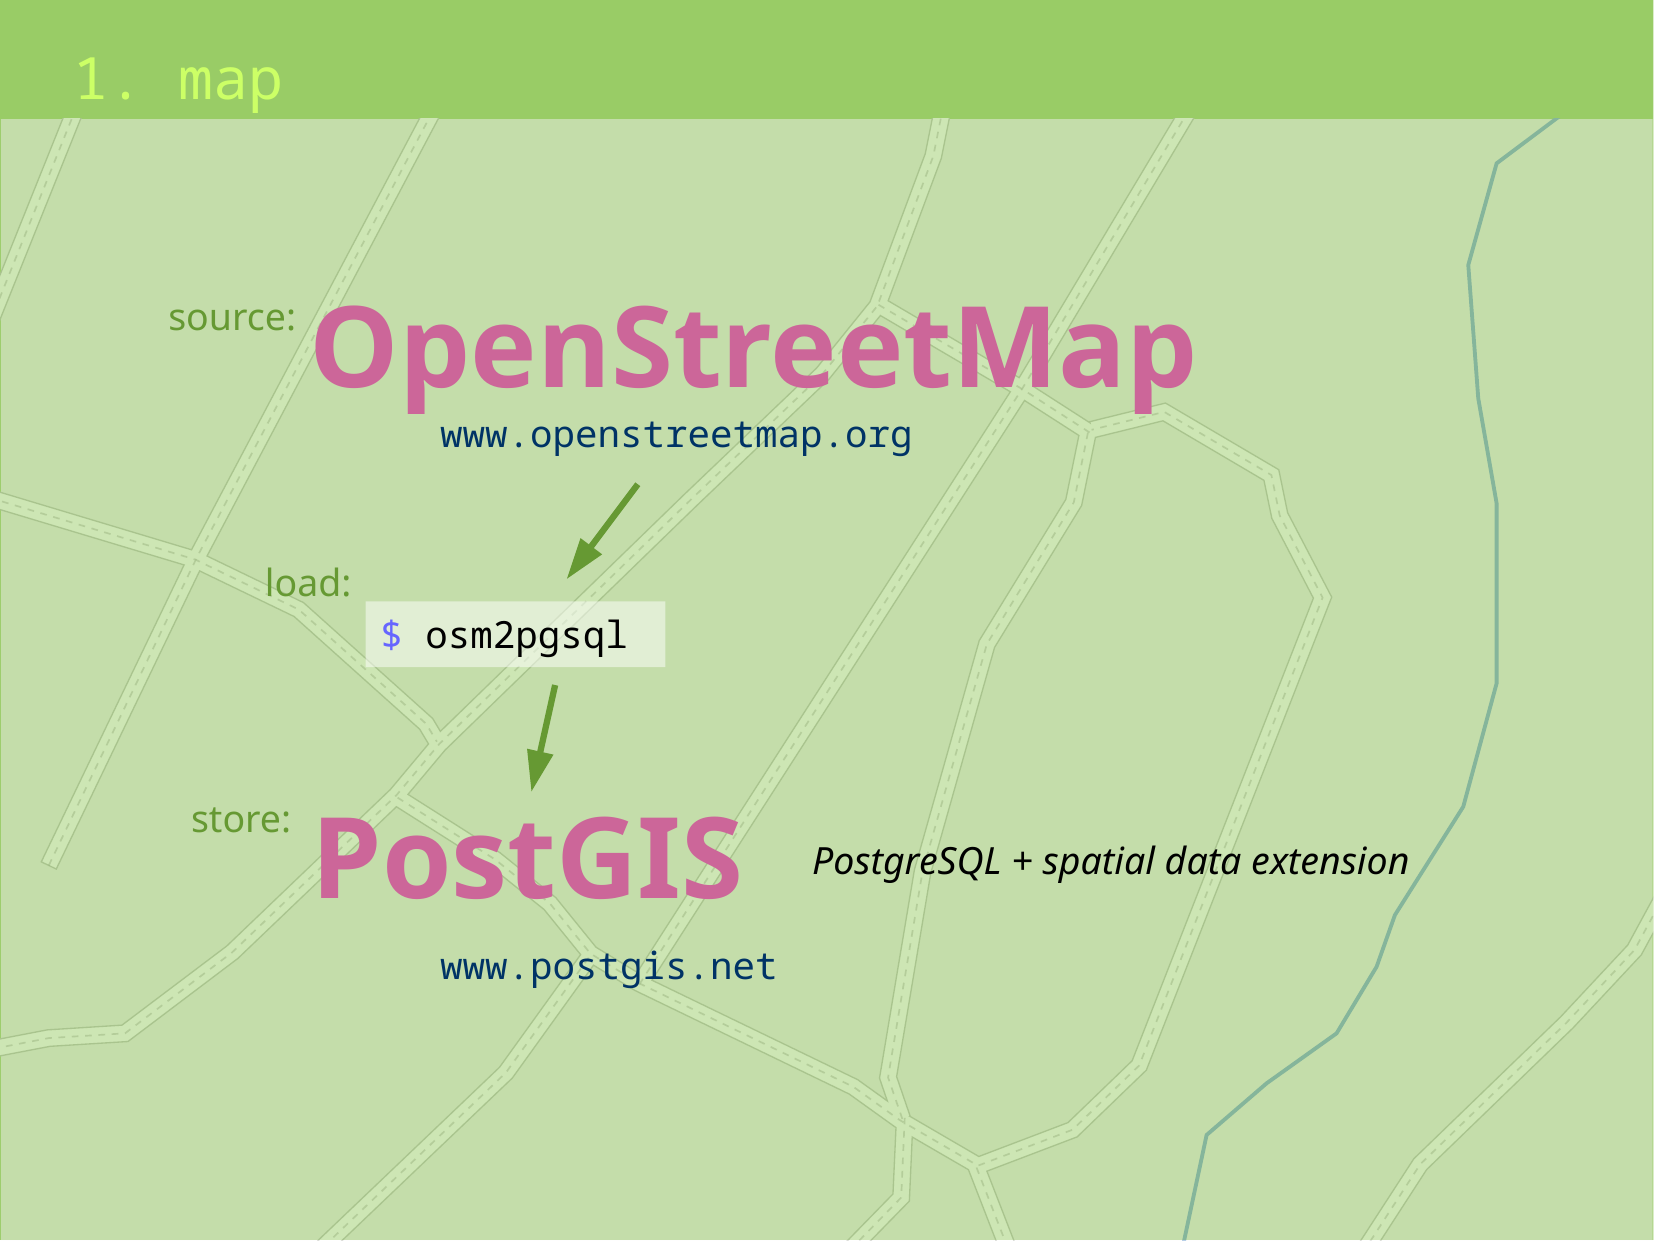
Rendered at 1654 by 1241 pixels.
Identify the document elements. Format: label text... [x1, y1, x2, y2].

text_box PostgreSQL + spatial data extension [797, 826, 1363, 899]
text_box store: [176, 785, 296, 858]
text_box source: [153, 283, 295, 356]
text_box load: [250, 549, 356, 622]
text_box $ osm2pgsql [365, 601, 666, 662]
picture [0, 118, 1654, 1241]
text_box 1. map [59, 29, 299, 115]
text_box PostGIS [296, 770, 709, 957]
text_box OpenStreetMap [295, 259, 1093, 446]
text_box www.openstreetmap.org [425, 400, 928, 461]
text_box www.postgis.net [425, 932, 793, 993]
